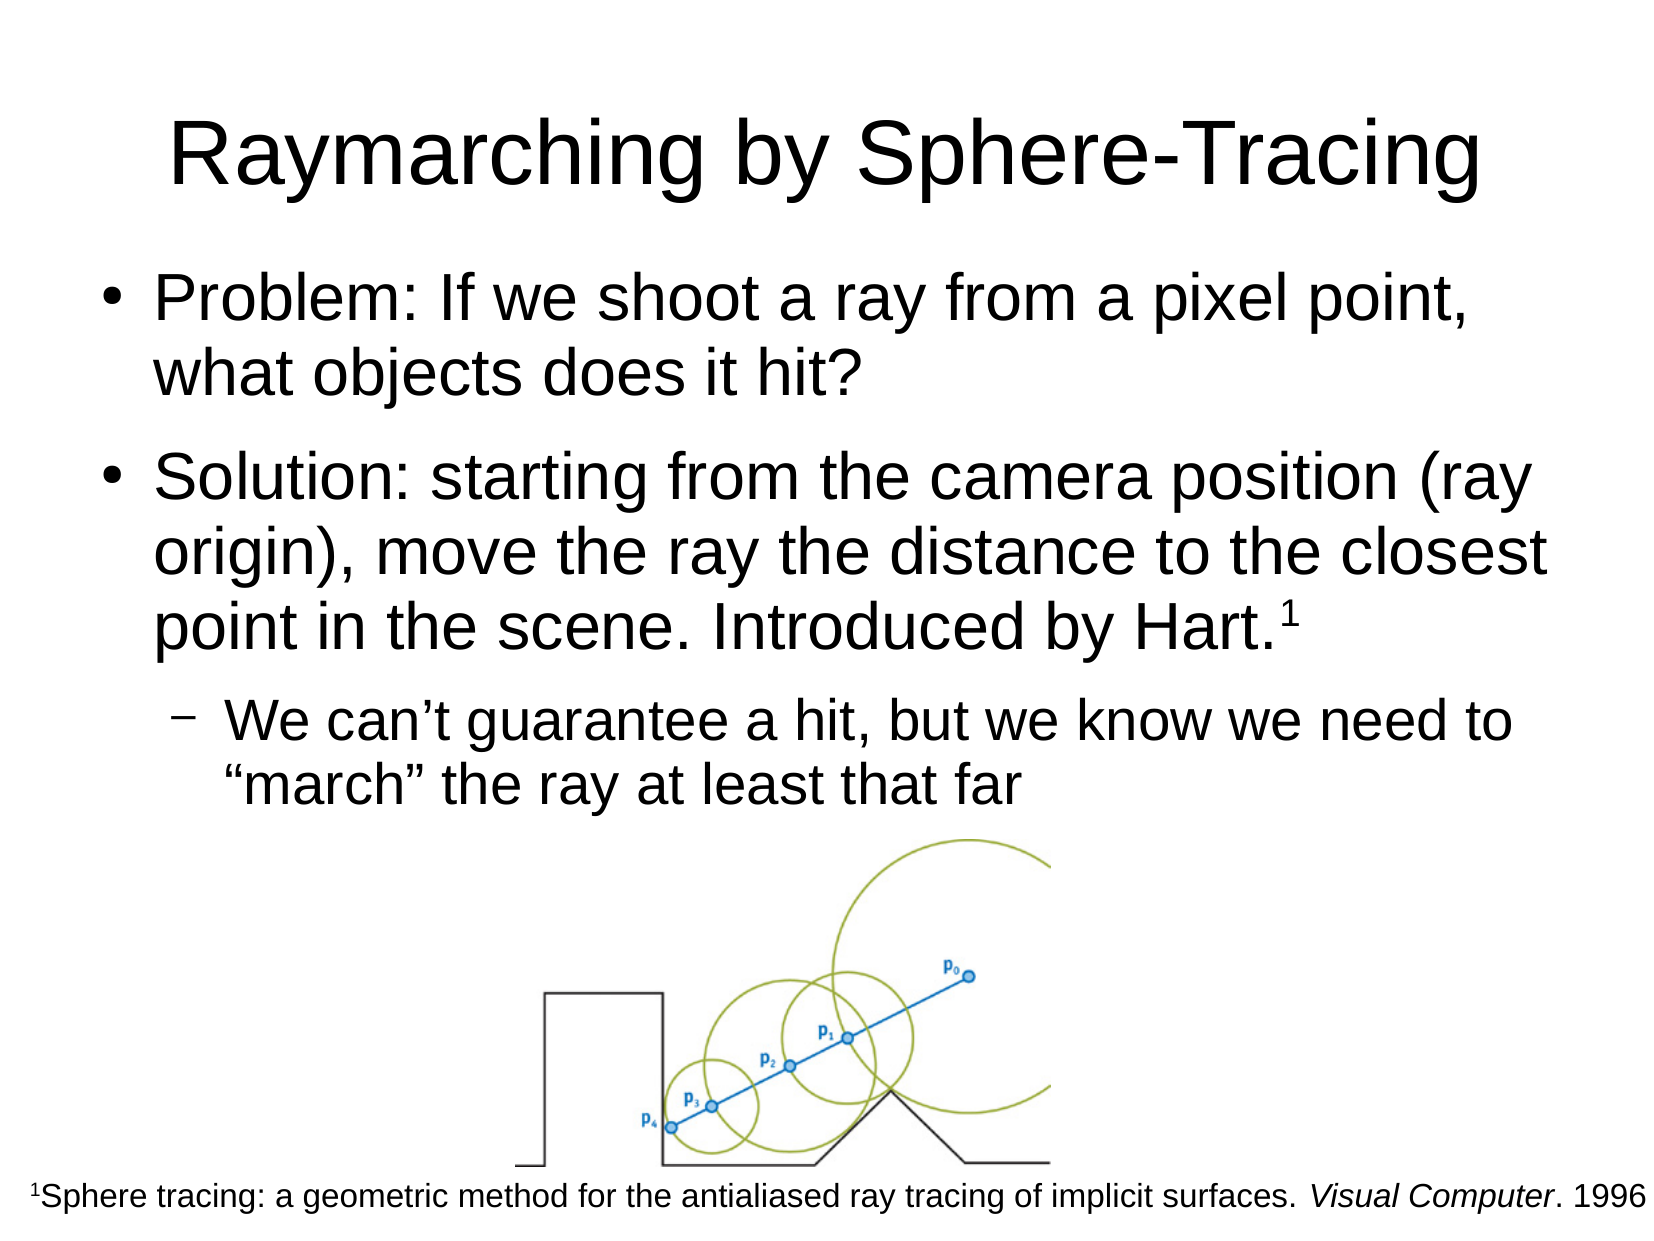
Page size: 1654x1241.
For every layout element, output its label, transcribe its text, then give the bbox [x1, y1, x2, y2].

picture [515, 839, 1051, 1167]
text_box 1Sphere tracing: a geometric method for the antialiased ray tracing of implicit surfaces. Visual Computer. 1996 [15, 1170, 1654, 1224]
list Problem: If we shoot a ray from a pixel point, what objects does it hit? Solution: starting from the camera position (ray origin), move the ray the distance to the closest point in the scene. Introduced by Hart.1 We can’t guarantee a hit, but we know we need to “march” the ray at least that far [82, 260, 1571, 901]
title Raymarching by Sphere-Tracing [82, 49, 1571, 257]
